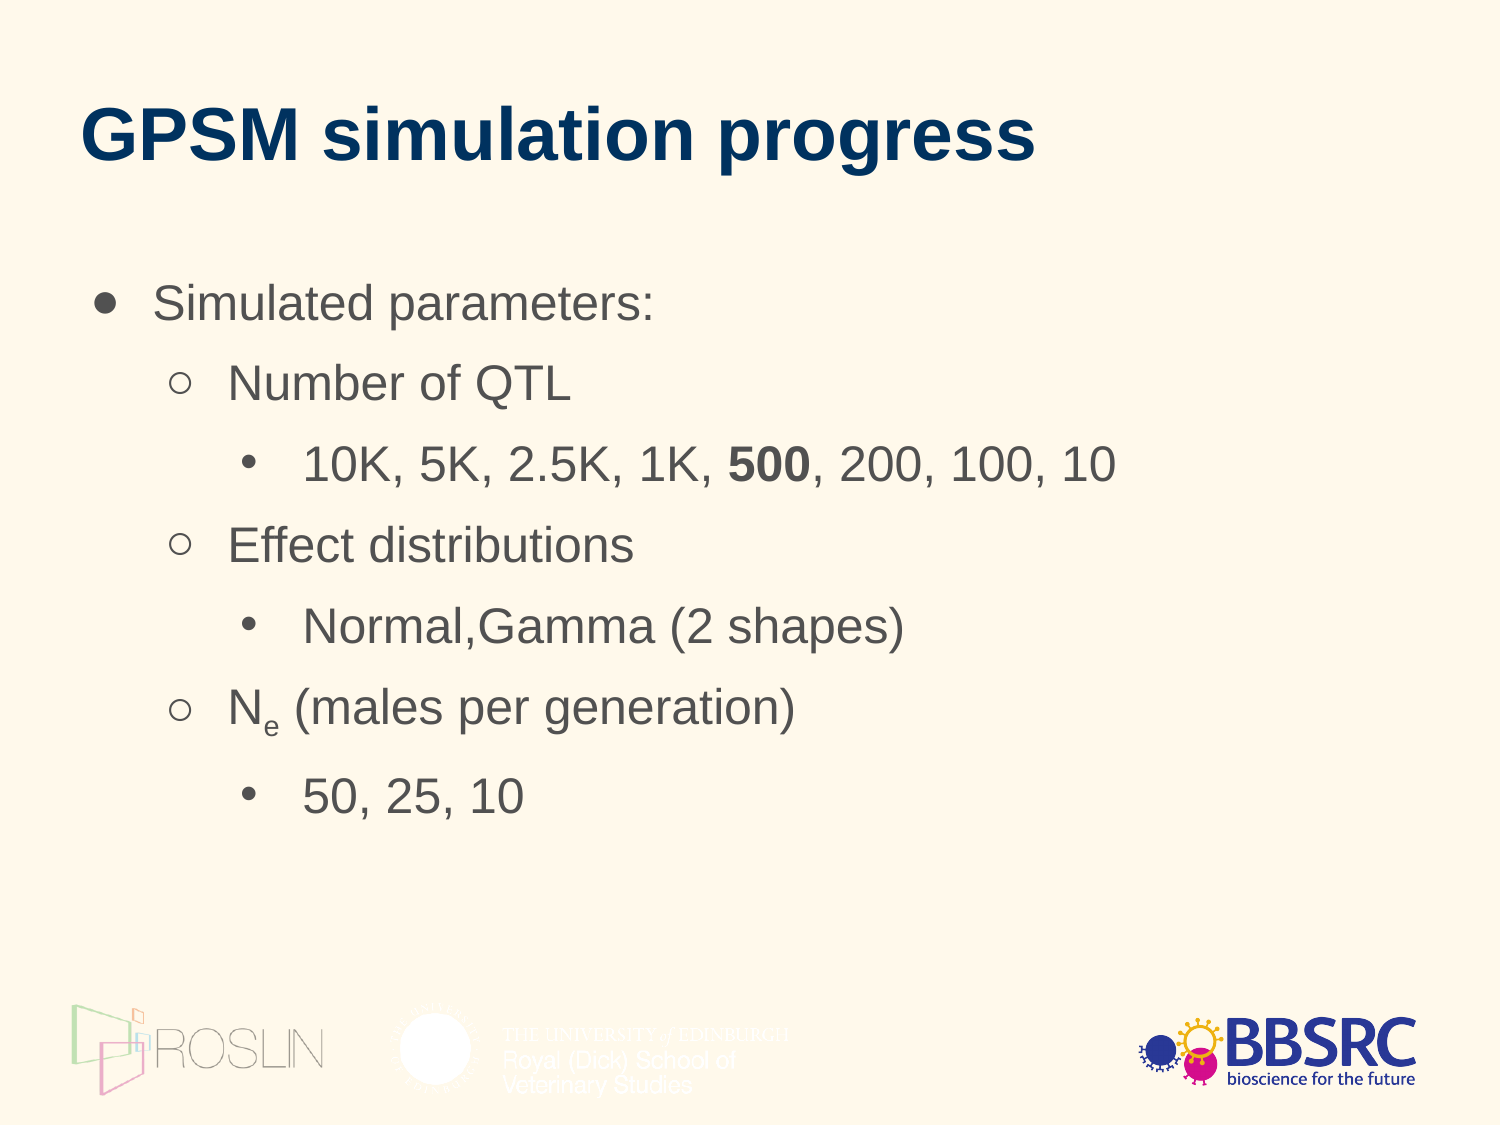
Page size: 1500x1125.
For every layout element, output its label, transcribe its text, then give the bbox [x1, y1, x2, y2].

picture [1137, 1014, 1416, 1092]
list Simulated parameters: Number of QTL 10K, 5K, 2.5K, 1K, 500, 200, 100, 10 Effect distributions Normal,Gamma (2 shapes) Ne (males per generation) 50, 25, 10 [62, 262, 1425, 950]
picture [64, 969, 336, 1118]
title GPSM simulation progress [64, 78, 1426, 185]
